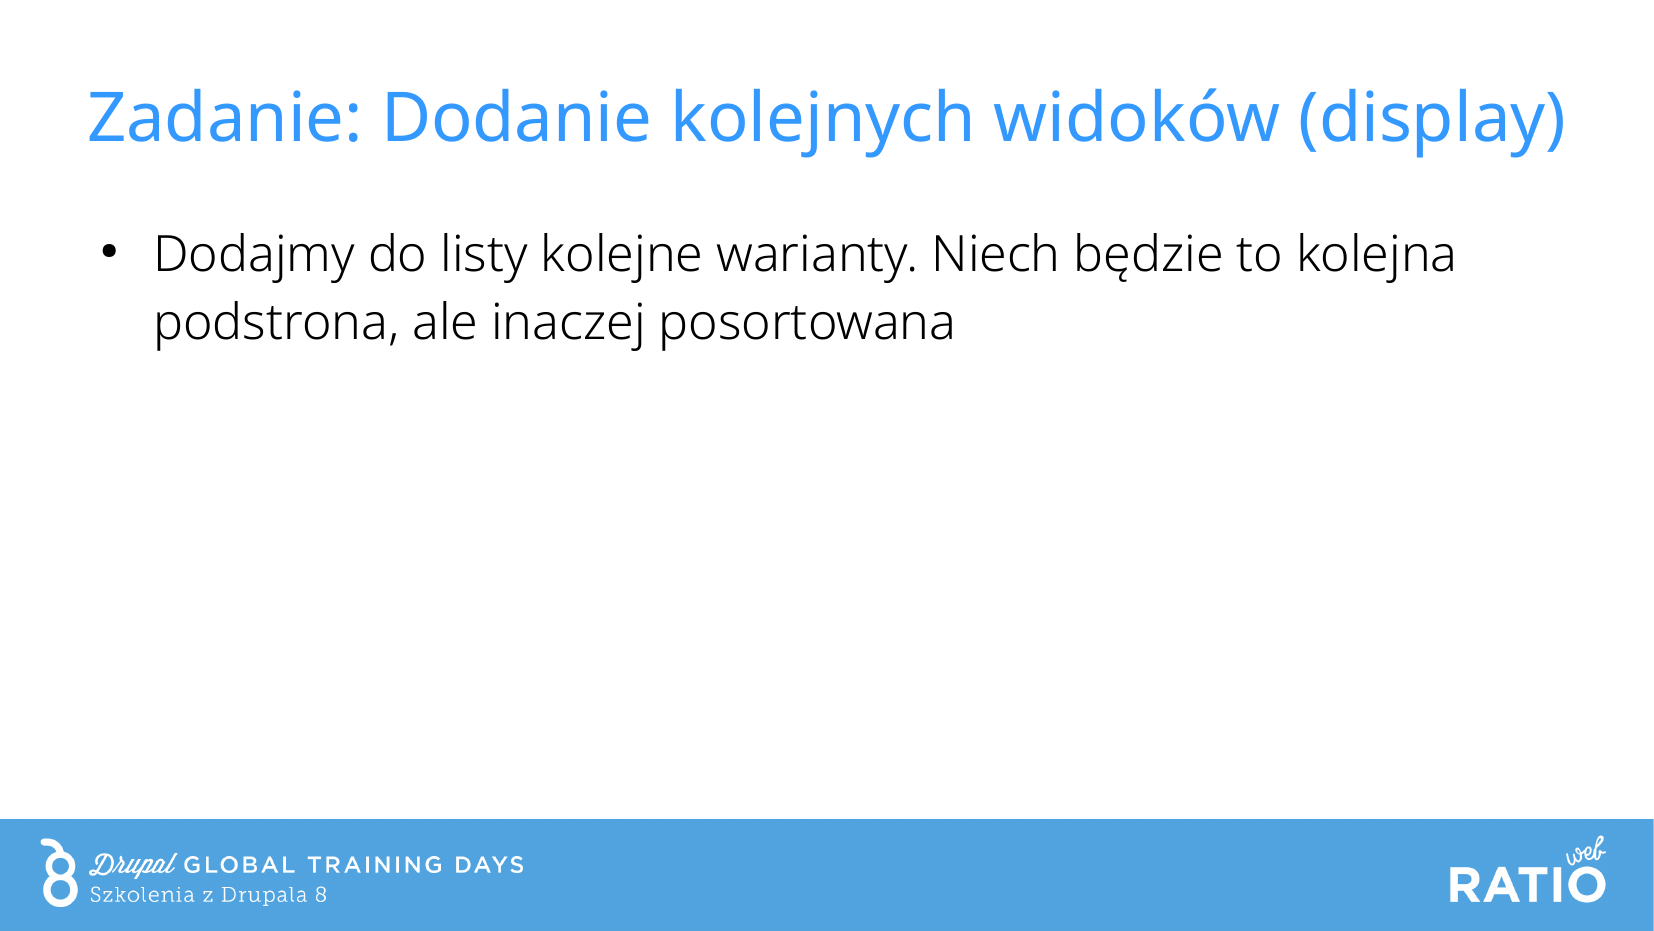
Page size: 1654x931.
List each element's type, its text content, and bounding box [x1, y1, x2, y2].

list Dodajmy do listy kolejne warianty. Niech będzie to kolejna podstrona, ale inaczej posortowana [82, 217, 1571, 758]
title Zadanie: Dodanie kolejnych widoków (display) [82, 31, 1571, 198]
picture [0, 0, 1654, 931]
